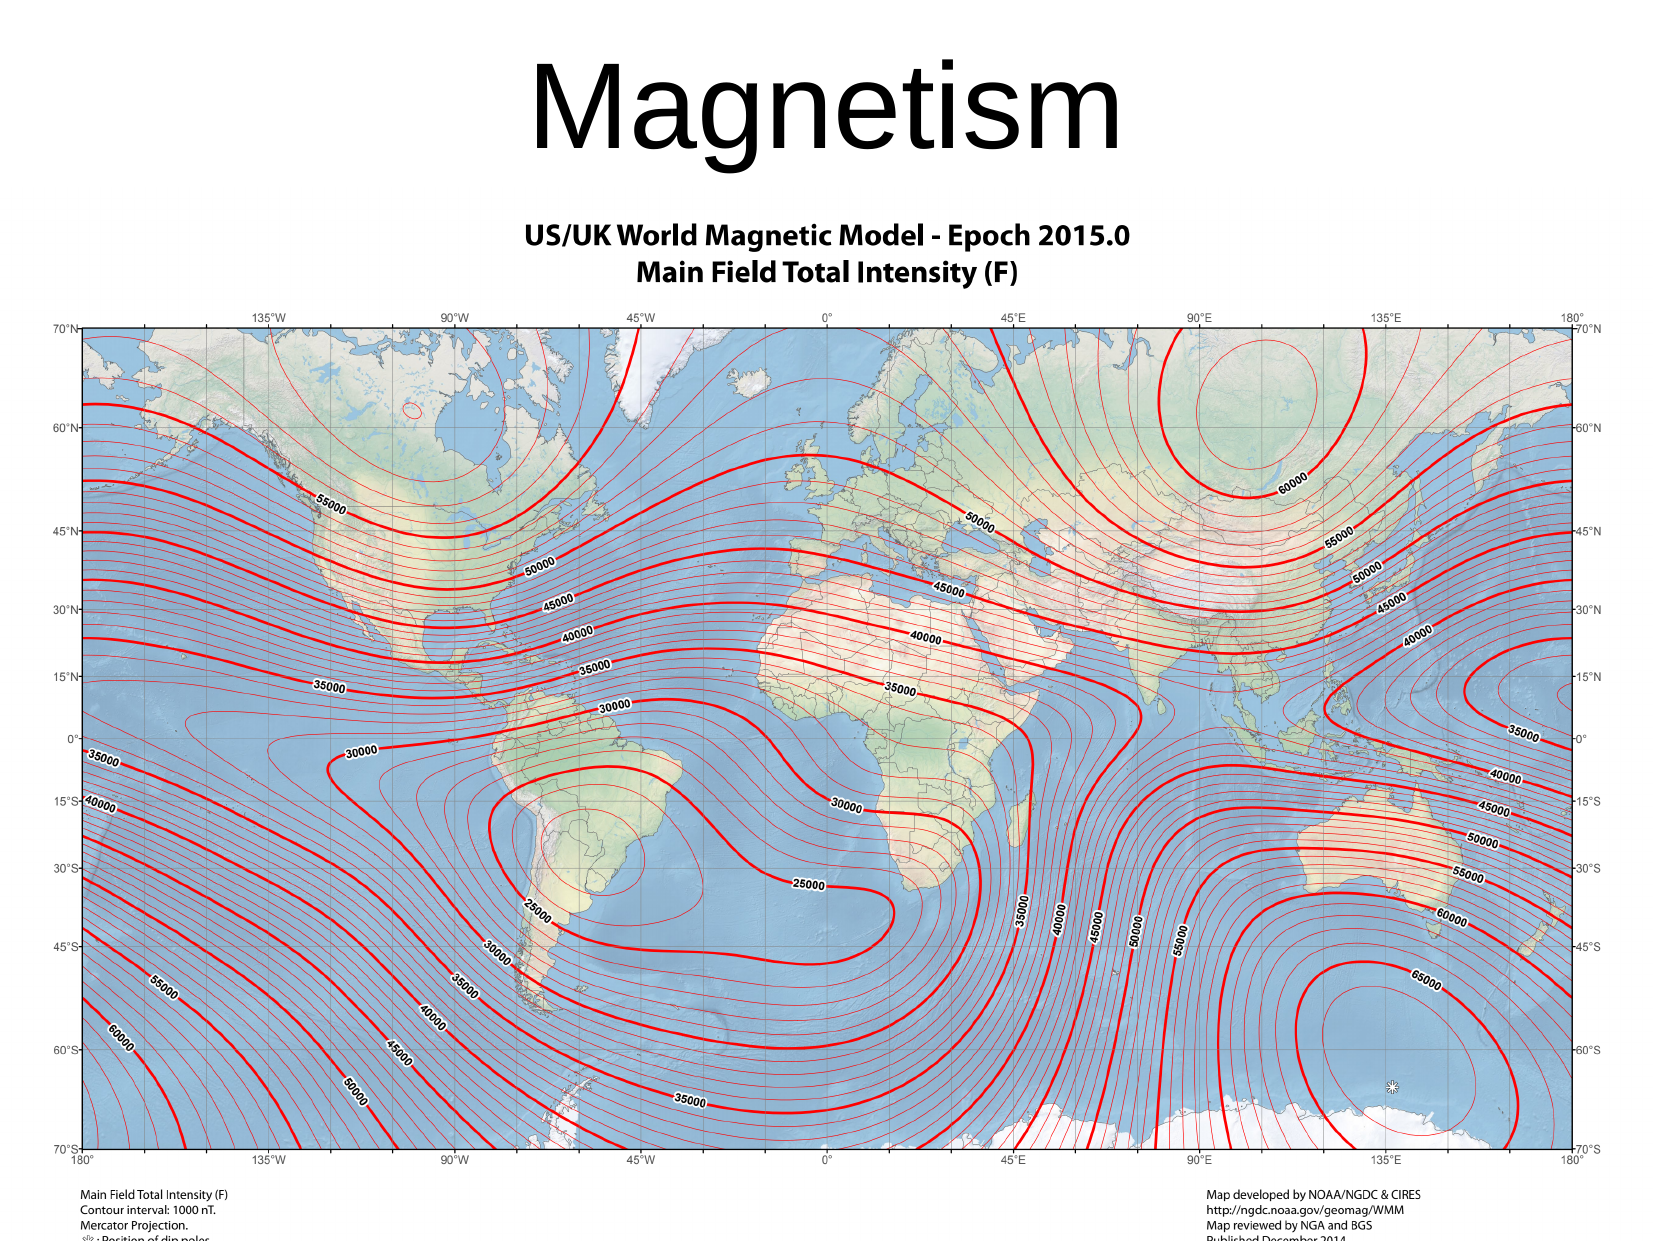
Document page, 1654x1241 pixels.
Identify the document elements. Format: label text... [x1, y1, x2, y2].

title Magnetism [82, 3, 1571, 187]
picture [0, 187, 1654, 1241]
